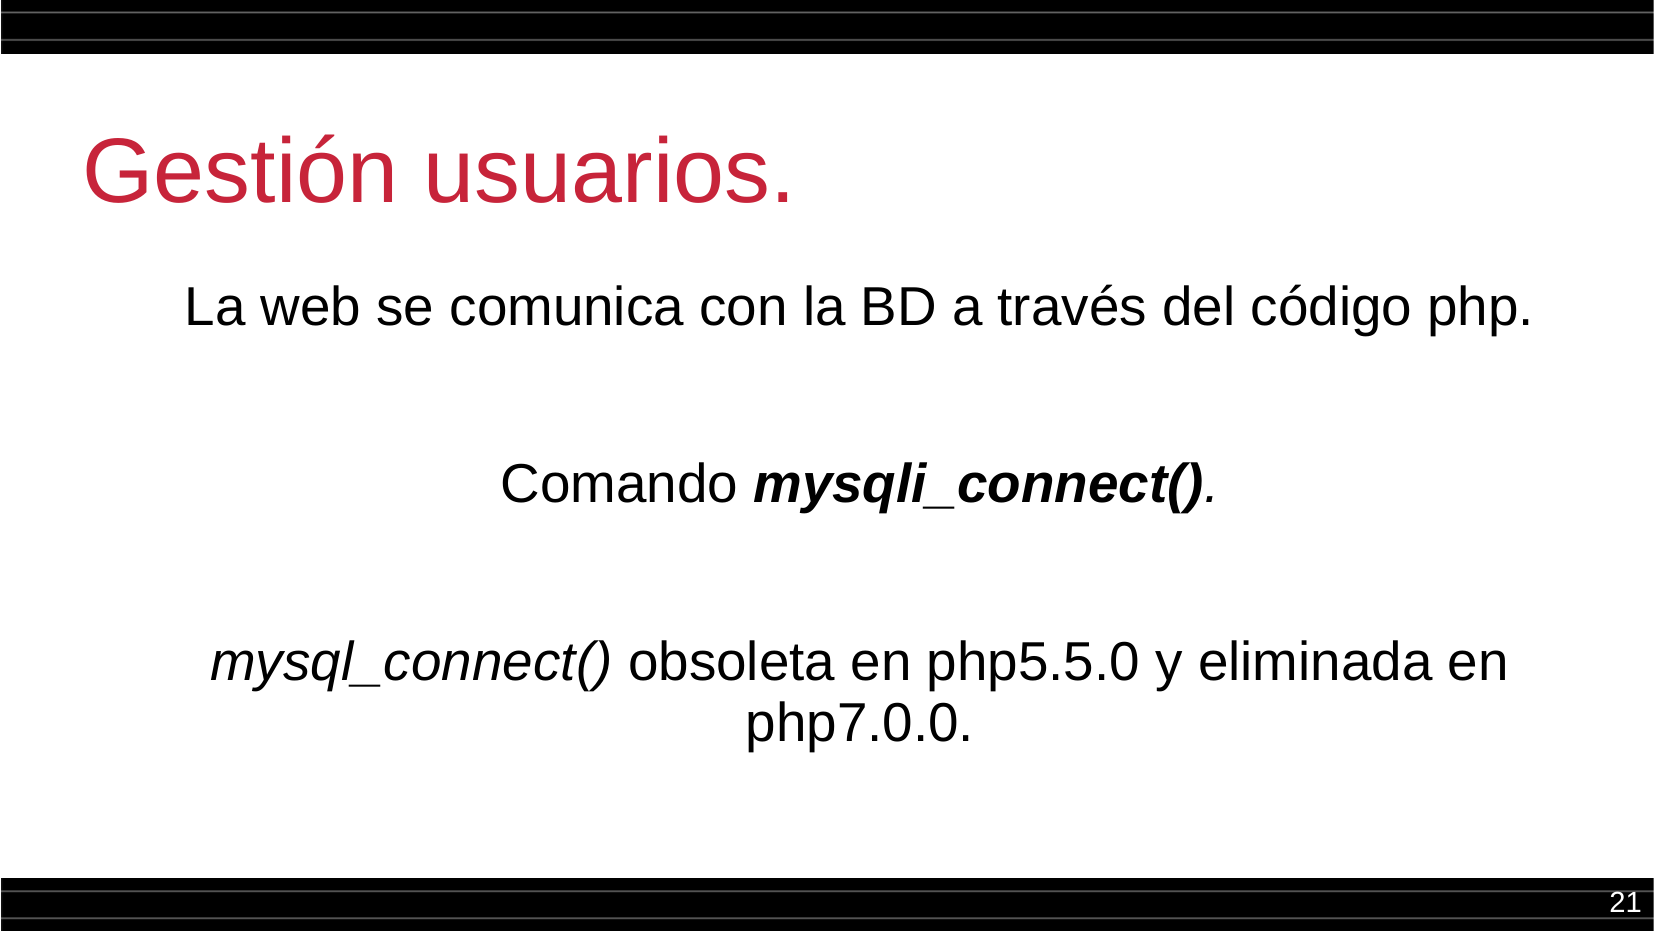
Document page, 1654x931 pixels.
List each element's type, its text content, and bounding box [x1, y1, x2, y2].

title Gestión usuarios. [82, 92, 1571, 249]
picture [1, 0, 1654, 54]
list La web se comunica con la BD a través del código php. Comando mysqli_connect(). mysql_connect() obsoleta en php5.5.0 y eliminada en php7.0.0. [82, 271, 1571, 758]
picture [1, 878, 1654, 931]
